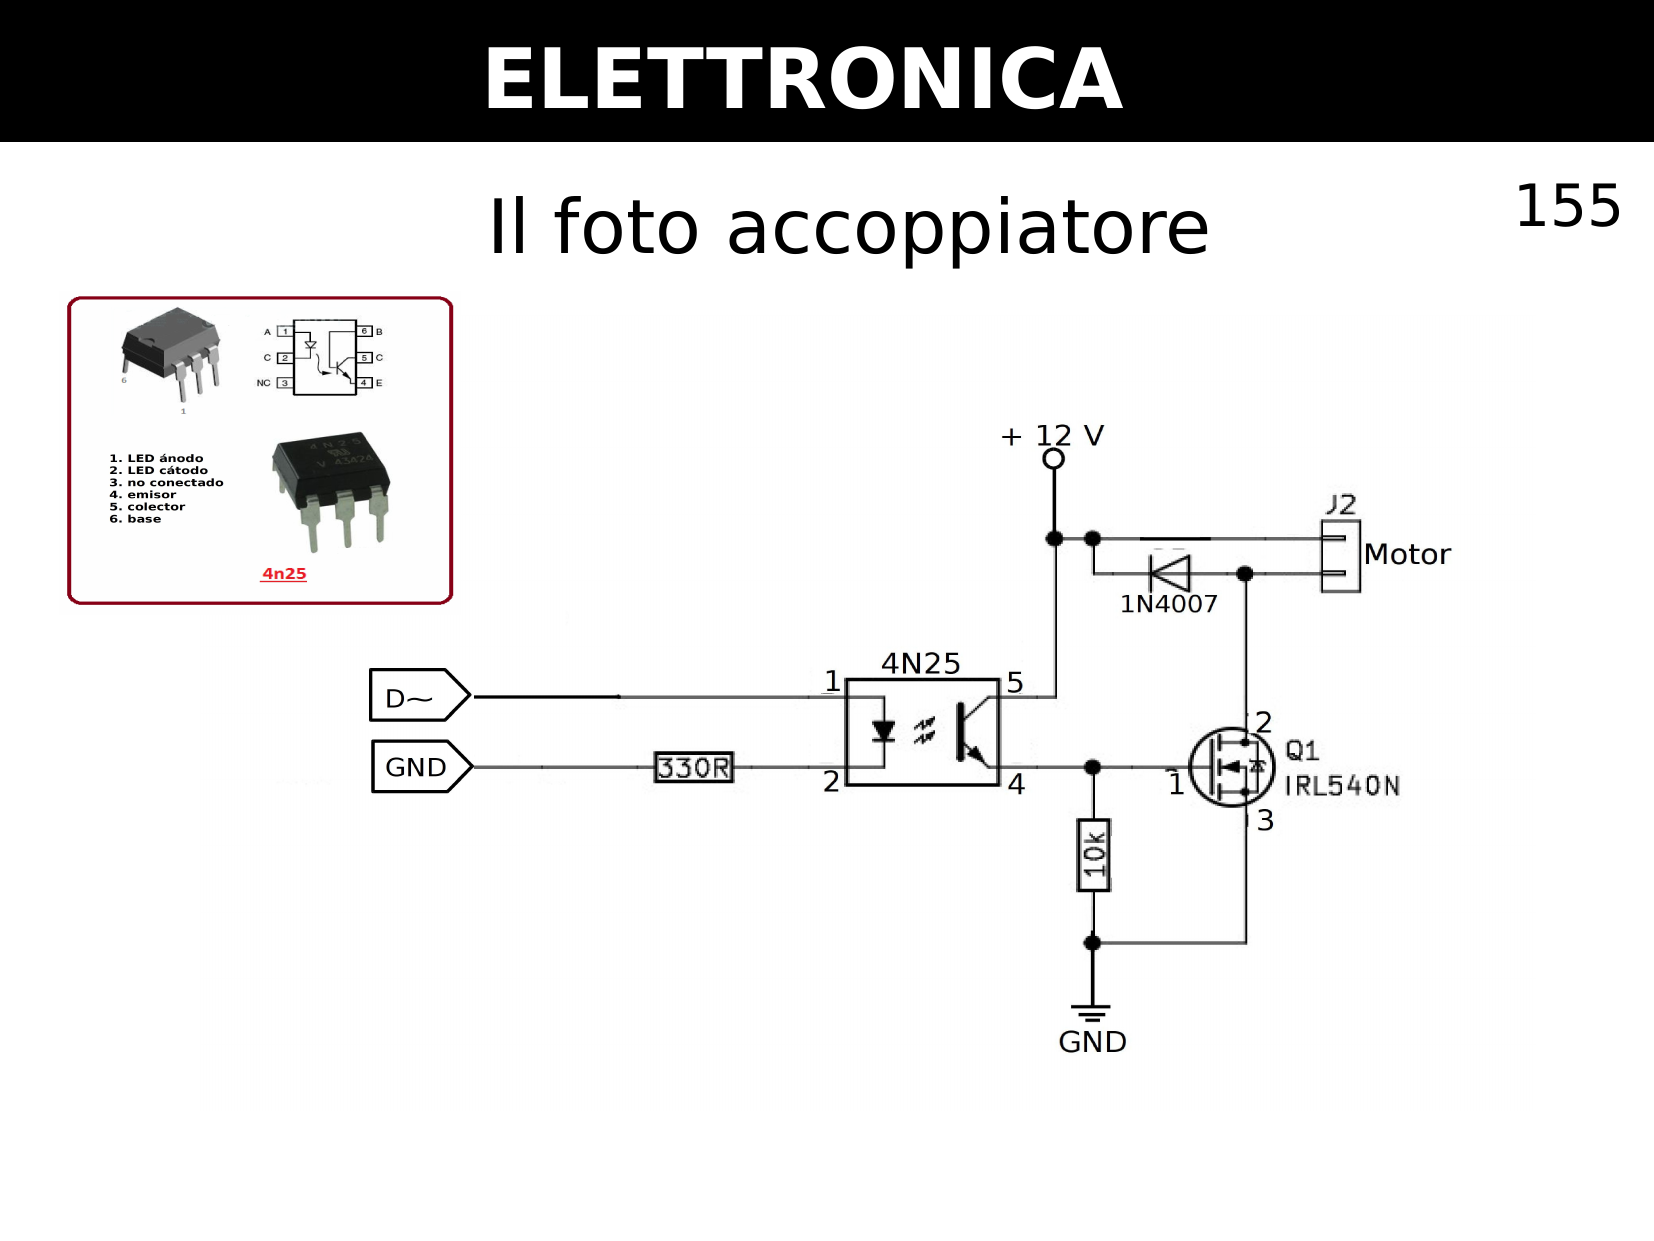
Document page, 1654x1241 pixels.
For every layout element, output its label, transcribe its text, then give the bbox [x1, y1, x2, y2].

text_box [0, 0, 1654, 142]
text_box Il foto accoppiatore [472, 177, 1228, 280]
picture [59, 291, 1536, 1111]
text_box ELETTRONICA [466, 23, 1269, 136]
text_box 155 [1498, 165, 1640, 249]
